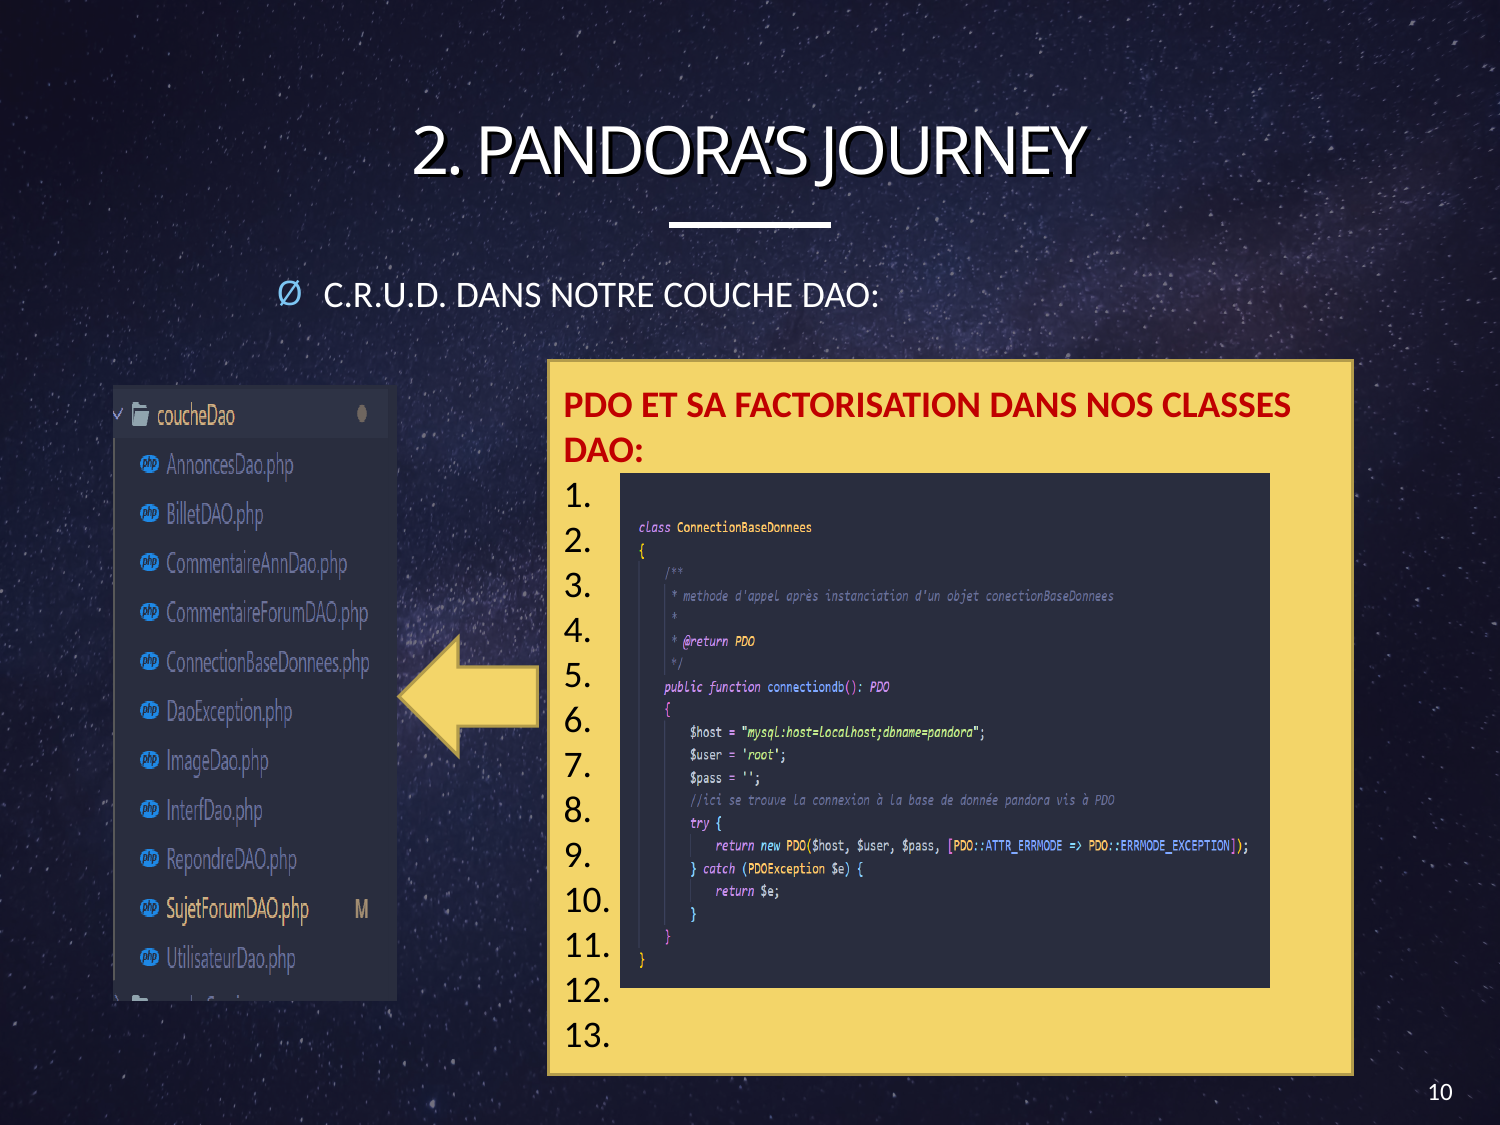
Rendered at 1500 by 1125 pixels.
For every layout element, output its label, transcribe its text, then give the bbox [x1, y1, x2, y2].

title 2. PANDORA’S JOURNEY [112, 99, 1388, 200]
picture [113, 385, 397, 1001]
text_box [398, 637, 538, 756]
list C.R.U.D. DANS NOTRE COUCHE DAO: [112, 262, 1388, 1013]
text_box [1412, 1052, 1488, 1113]
picture [620, 473, 1270, 988]
text_box PDO ET SA FACTORISATION DANS NOS CLASSES DAO: [549, 361, 1352, 1074]
